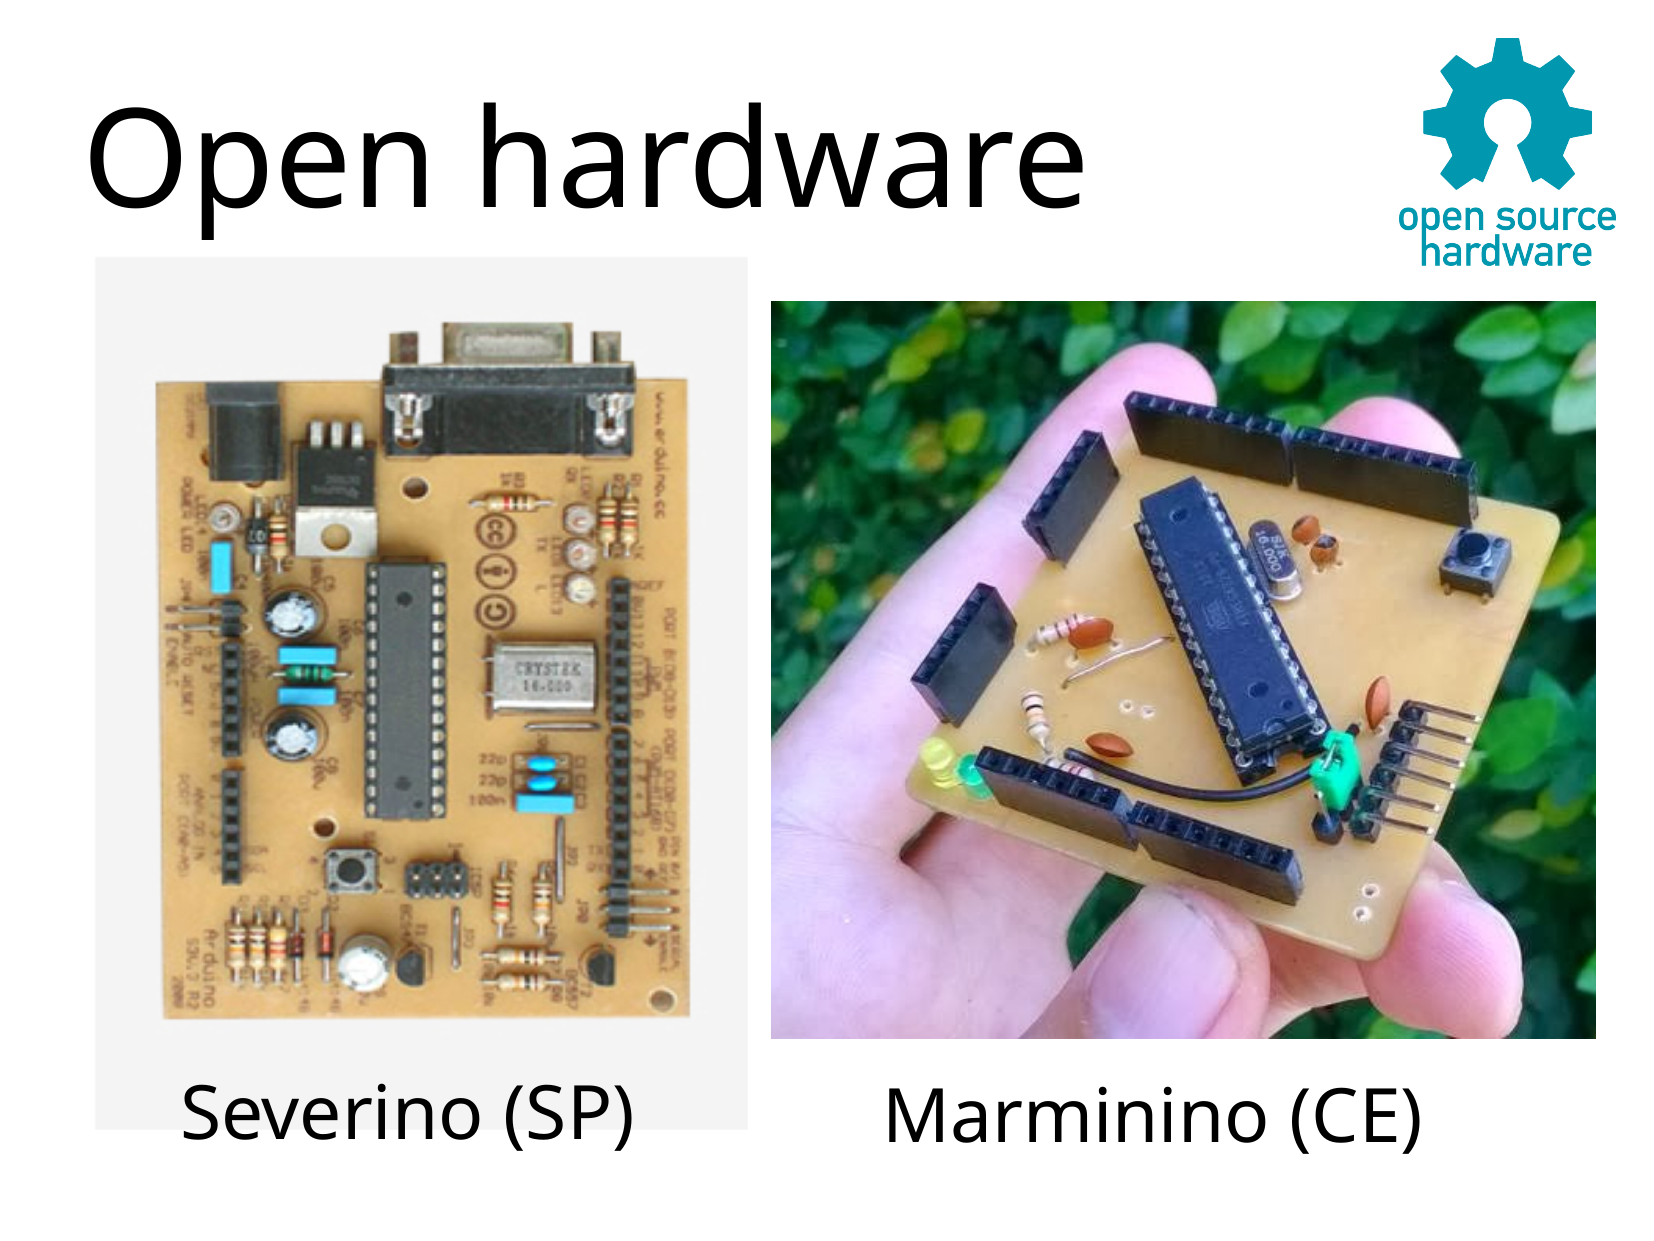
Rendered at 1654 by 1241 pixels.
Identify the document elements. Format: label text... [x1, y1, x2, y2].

text_box Marminino (CE) [867, 1060, 1480, 1169]
text_box Open hardware [82, 49, 1399, 257]
picture [771, 301, 1596, 1039]
picture [94, 256, 748, 1130]
picture [1399, 38, 1616, 266]
text_box Severino (SP) [165, 1057, 714, 1165]
